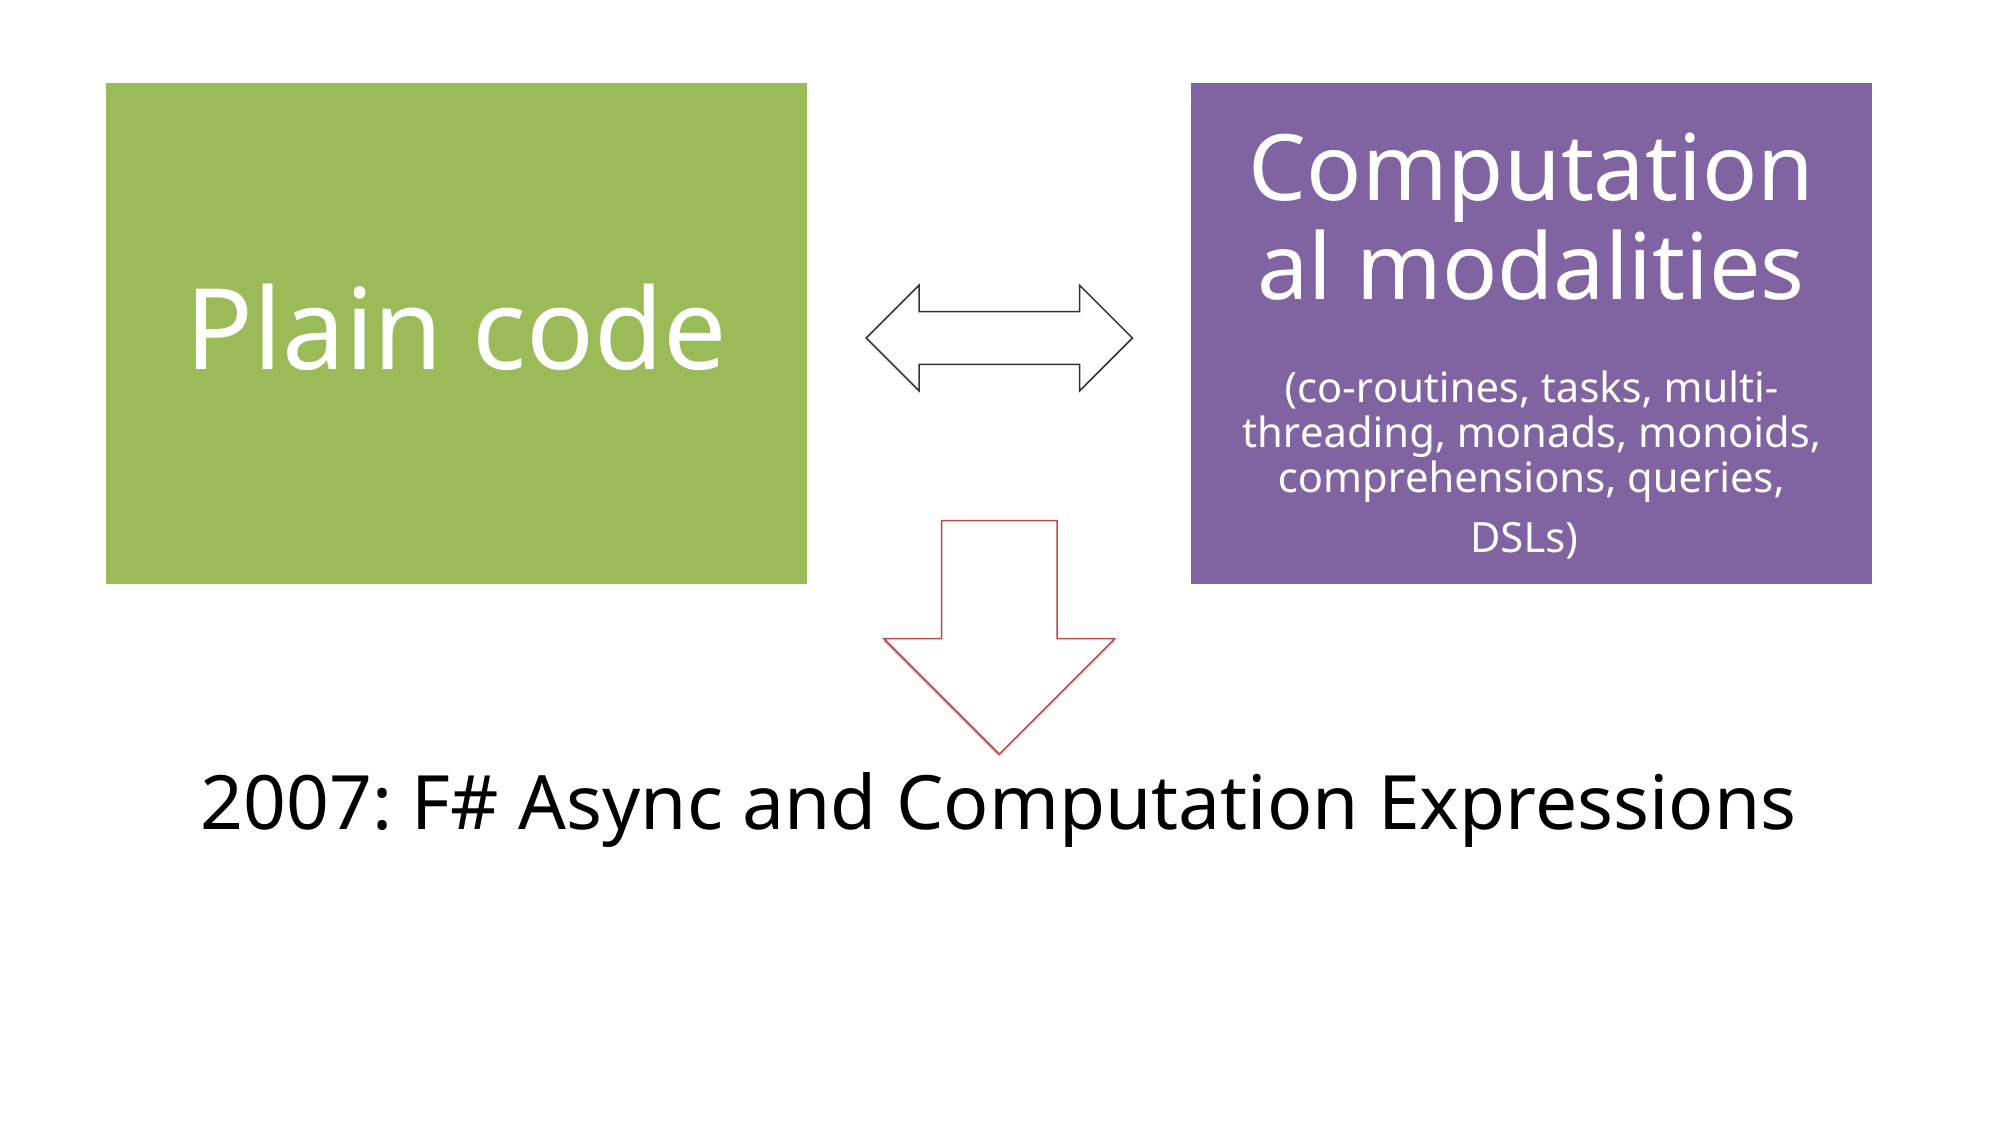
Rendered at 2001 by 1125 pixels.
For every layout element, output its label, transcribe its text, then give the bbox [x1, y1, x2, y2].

text_box Plain code [103, 80, 810, 587]
text_box [883, 520, 1115, 754]
text_box Computational modalities (co-routines, tasks, multi-threading, monads, monoids, comprehensions, queries, DSLs) [1189, 80, 1874, 587]
text_box 2007: F# Async and Computation Expressions [211, 754, 1788, 936]
